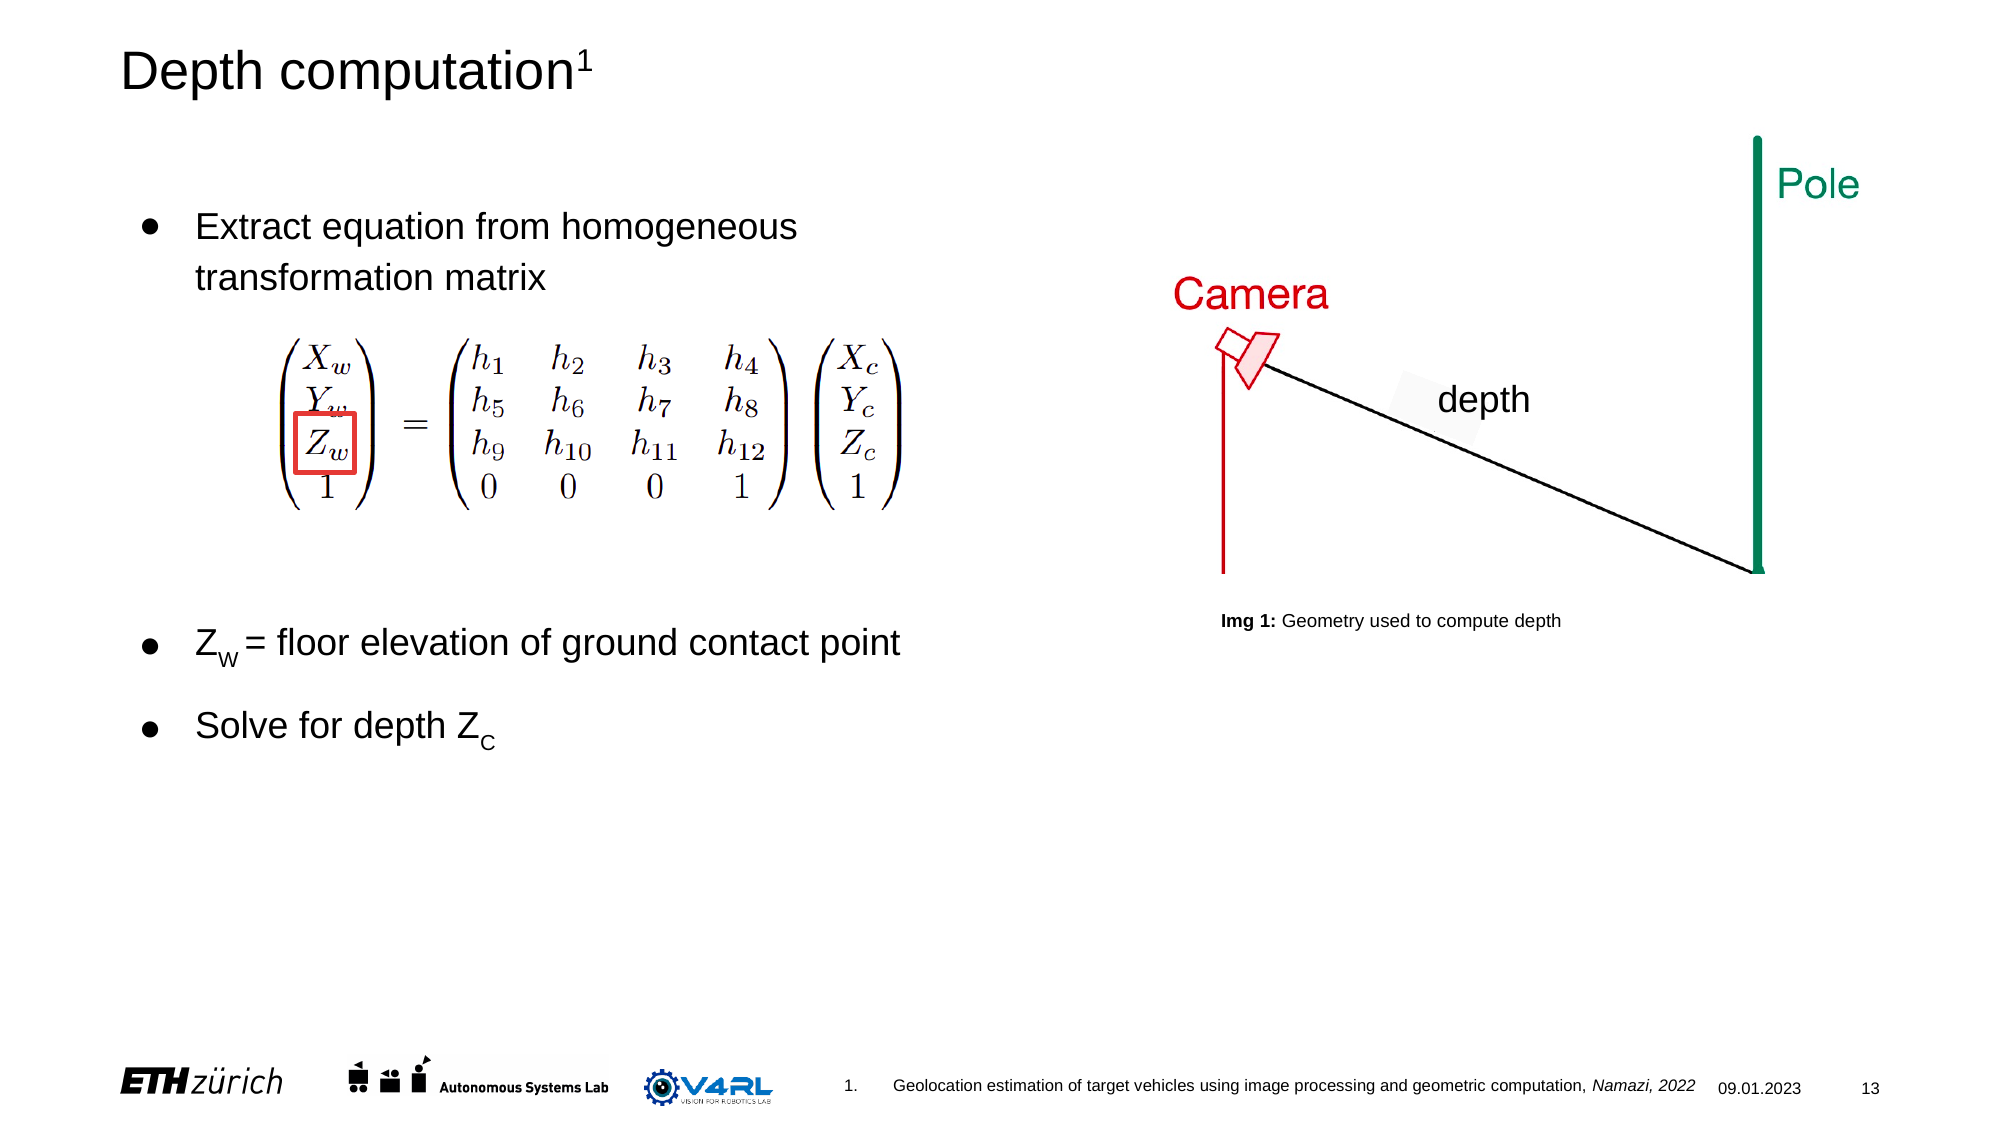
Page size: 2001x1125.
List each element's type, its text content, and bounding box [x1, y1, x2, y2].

title Depth computation1 [120, 42, 1880, 191]
text_box Img 1: Geometry used to compute depth [1206, 593, 1705, 646]
list Extract equation from homogeneous transformation matrix ZW = floor elevation of ground contact point Solve for depth ZC [120, 194, 969, 514]
picture [1136, 106, 1861, 574]
text_box [1387, 370, 1422, 426]
picture [644, 1069, 776, 1106]
picture [120, 1067, 282, 1094]
text_box depth [1422, 370, 1581, 444]
picture [259, 319, 910, 526]
text_box Geolocation estimation of target vehicles using image processing and geometric computation, Namazi, 2022 [803, 1060, 2000, 1111]
